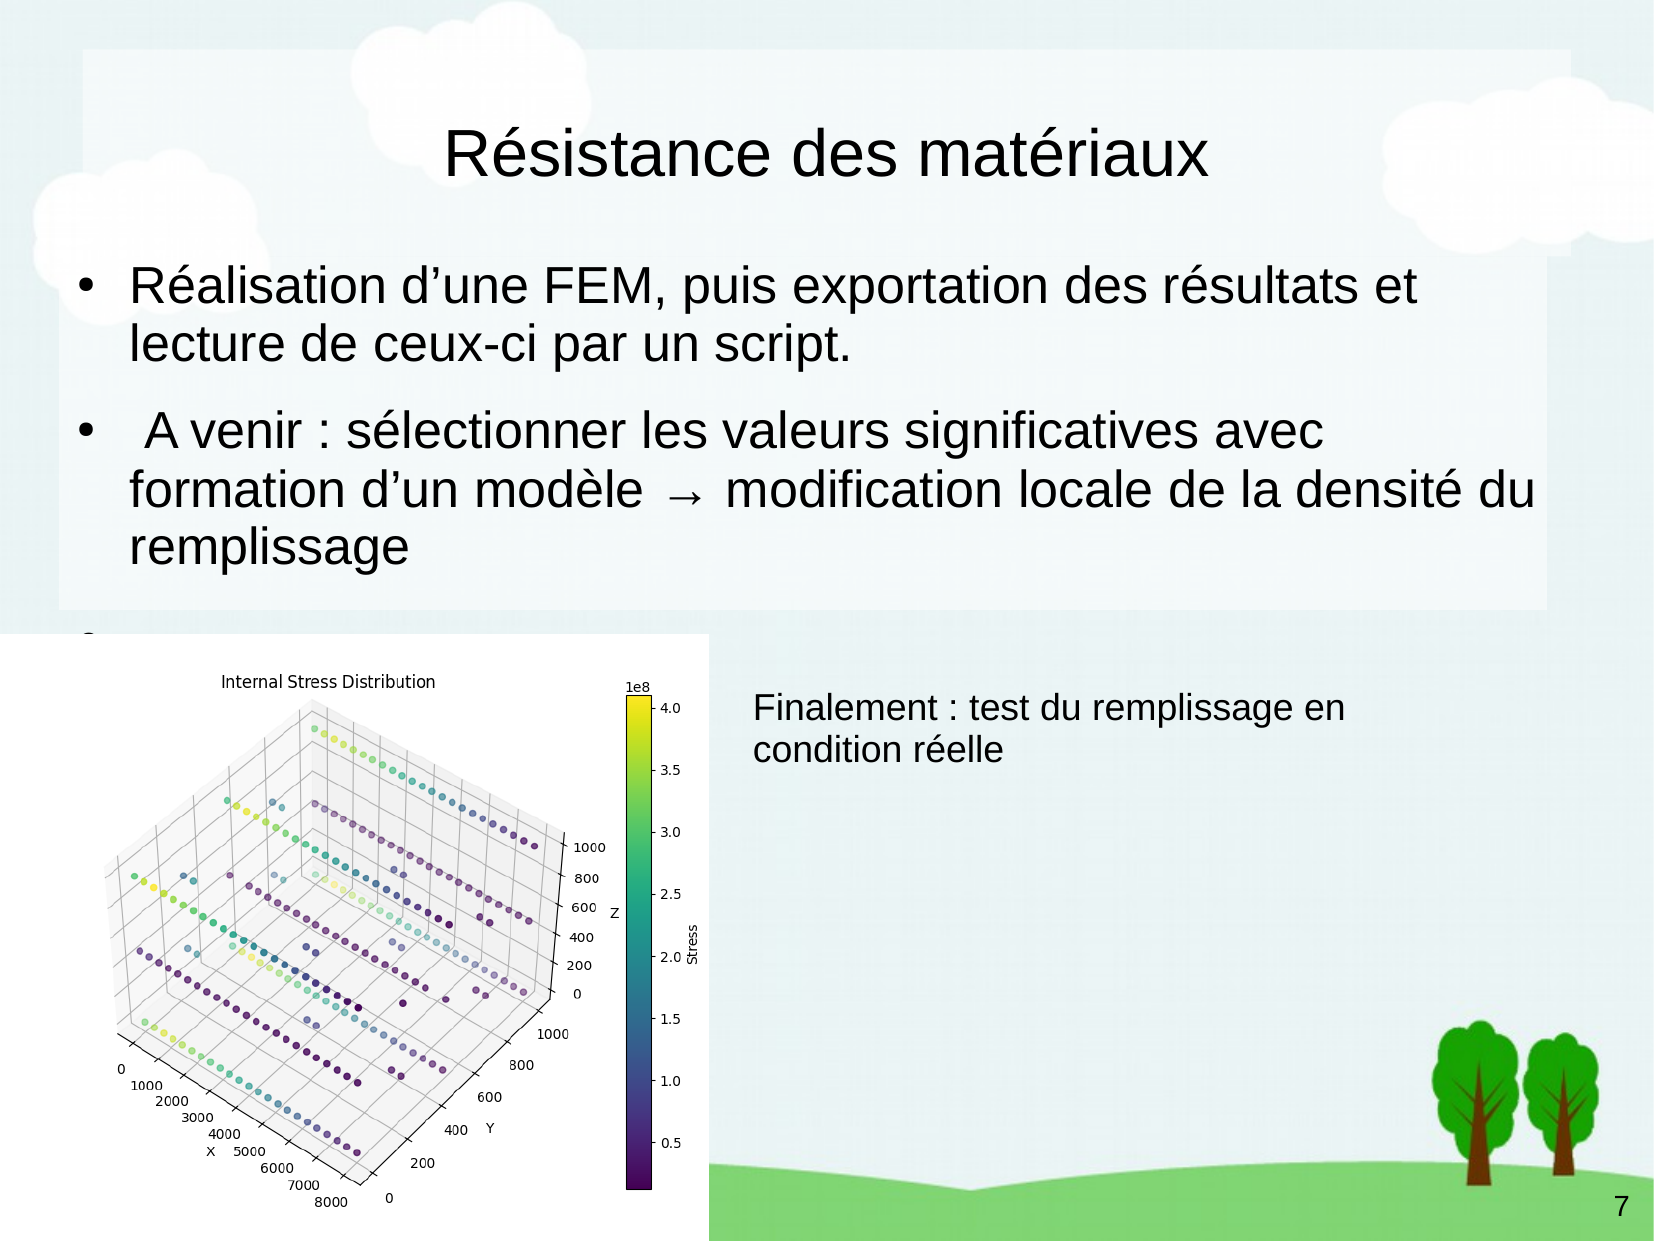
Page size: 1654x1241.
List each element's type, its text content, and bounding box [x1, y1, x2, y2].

title Résistance des matériaux [82, 49, 1571, 257]
text_box Finalement : test du remplissage en condition réelle [738, 679, 1388, 778]
list Réalisation d’une FEM, puis exportation des résultats et lecture de ceux-ci par un script. A venir : sélectionner les valeurs significatives avec formation d’un modèle → modification locale de la densité du remplissage [59, 256, 1548, 610]
picture [0, 0, 1654, 1241]
